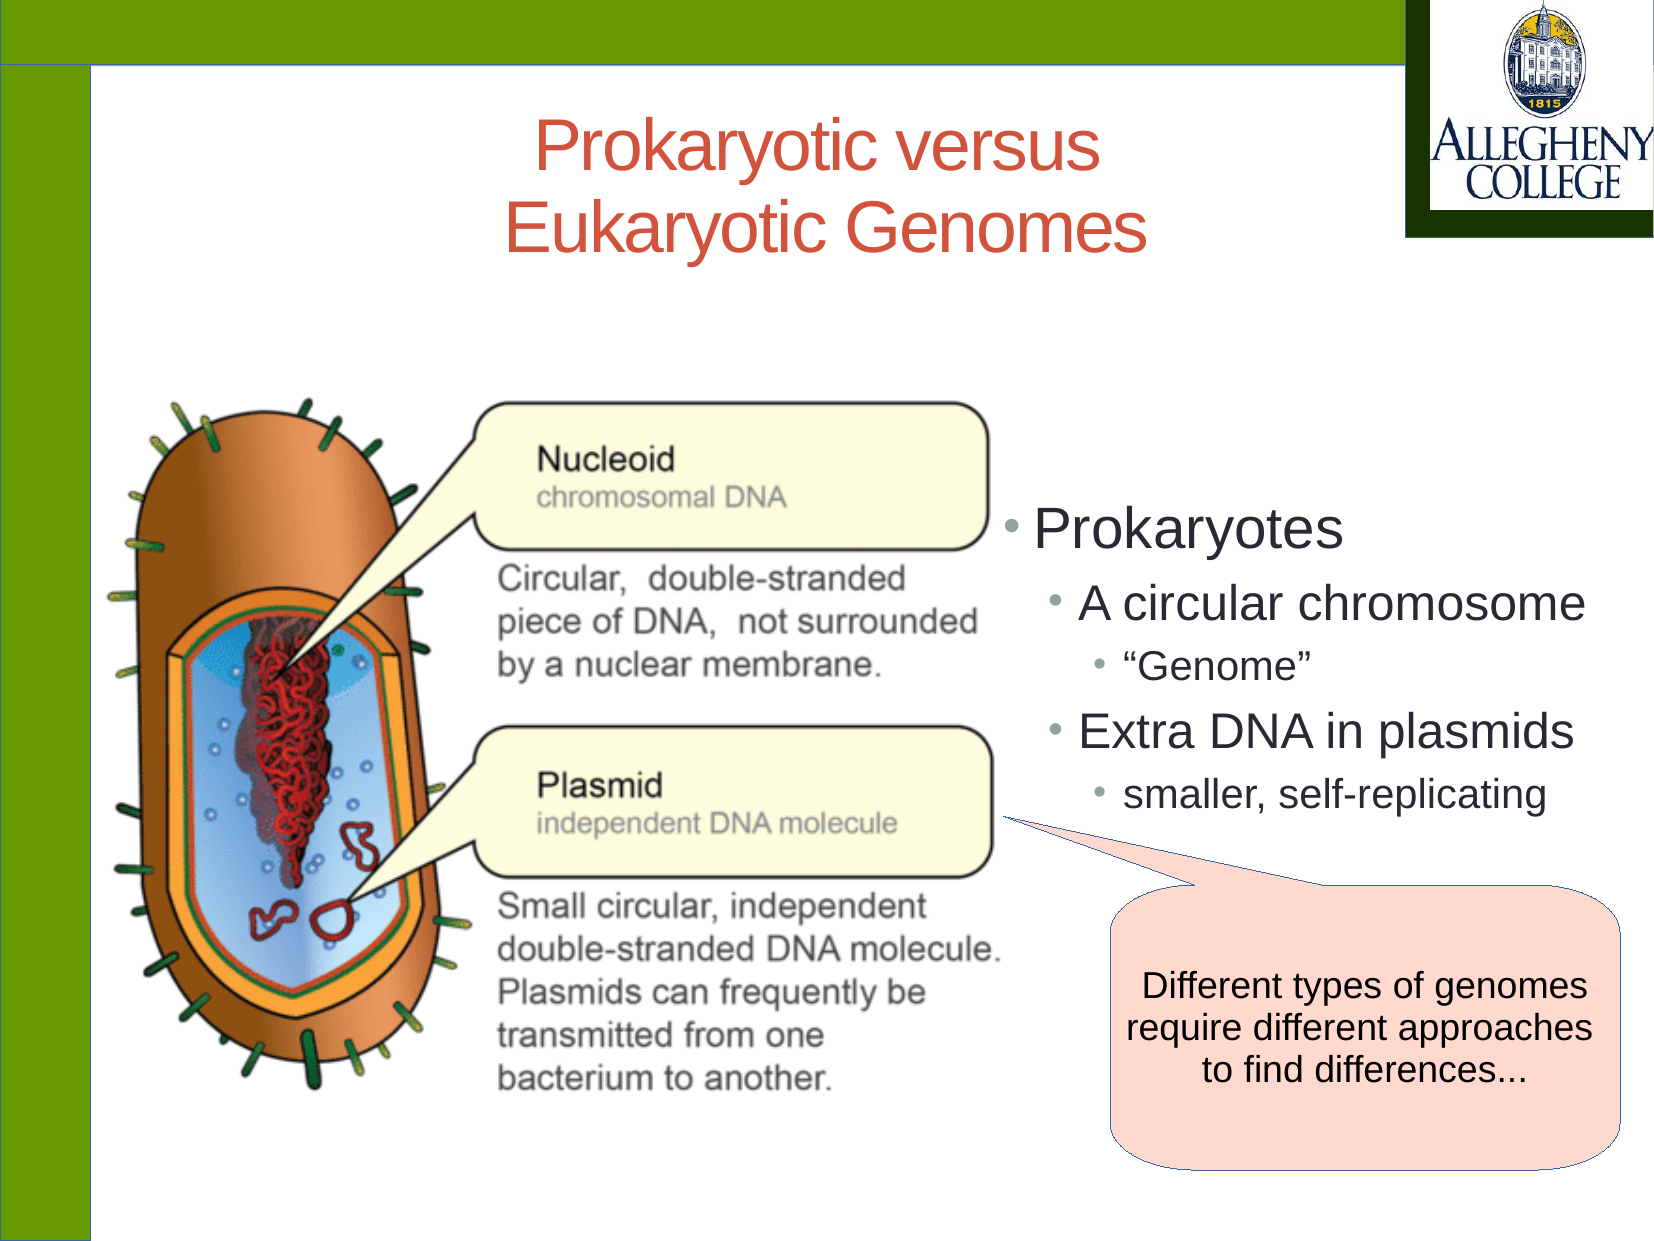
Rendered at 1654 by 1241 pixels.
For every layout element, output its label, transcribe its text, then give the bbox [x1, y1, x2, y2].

picture [1430, 0, 1654, 210]
list Prokaryotes A circular chromosome “Genome” Extra DNA in plasmids smaller, self-replicating [988, 482, 1654, 1203]
picture [91, 276, 1021, 1241]
text_box Different types of genomes require different approaches to find differences... [1003, 816, 1621, 1171]
text_box [0, 0, 1654, 1241]
title Prokaryotic versus Eukaryotic Genomes [91, 96, 1571, 276]
